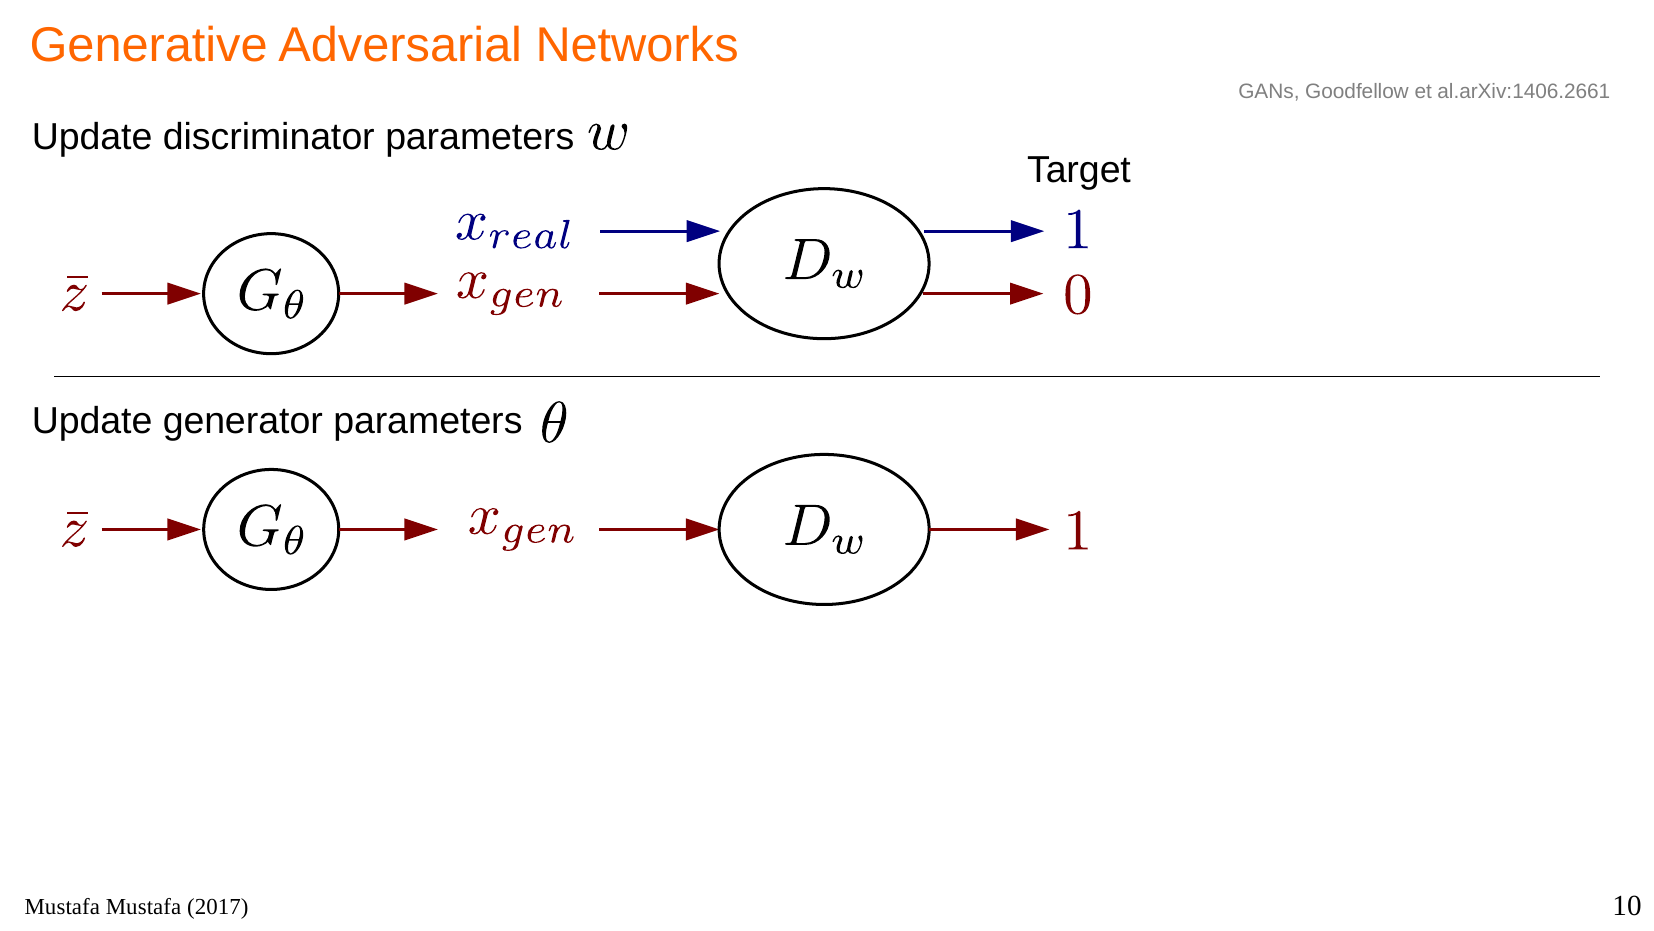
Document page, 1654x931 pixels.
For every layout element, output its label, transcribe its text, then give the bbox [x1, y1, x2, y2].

text_box [586, 123, 631, 151]
text_box [59, 512, 93, 547]
text_box [455, 272, 564, 316]
text_box Update generator parameters [17, 391, 549, 449]
text_box [59, 276, 93, 312]
text_box [454, 213, 573, 249]
text_box Target [1012, 140, 1146, 198]
text_box [782, 239, 866, 289]
text_box [236, 268, 306, 319]
text_box [467, 507, 576, 551]
text_box [1063, 510, 1093, 550]
text_box [1063, 209, 1093, 249]
text_box [782, 504, 866, 554]
text_box [539, 401, 569, 443]
text_box Update discriminator parameters [17, 108, 601, 166]
text_box [1063, 274, 1093, 315]
text_box GANs, Goodfellow et al.arXiv:1406.2661 [1223, 72, 1636, 111]
title Generative Adversarial Networks [29, 15, 1621, 74]
text_box [236, 504, 306, 555]
